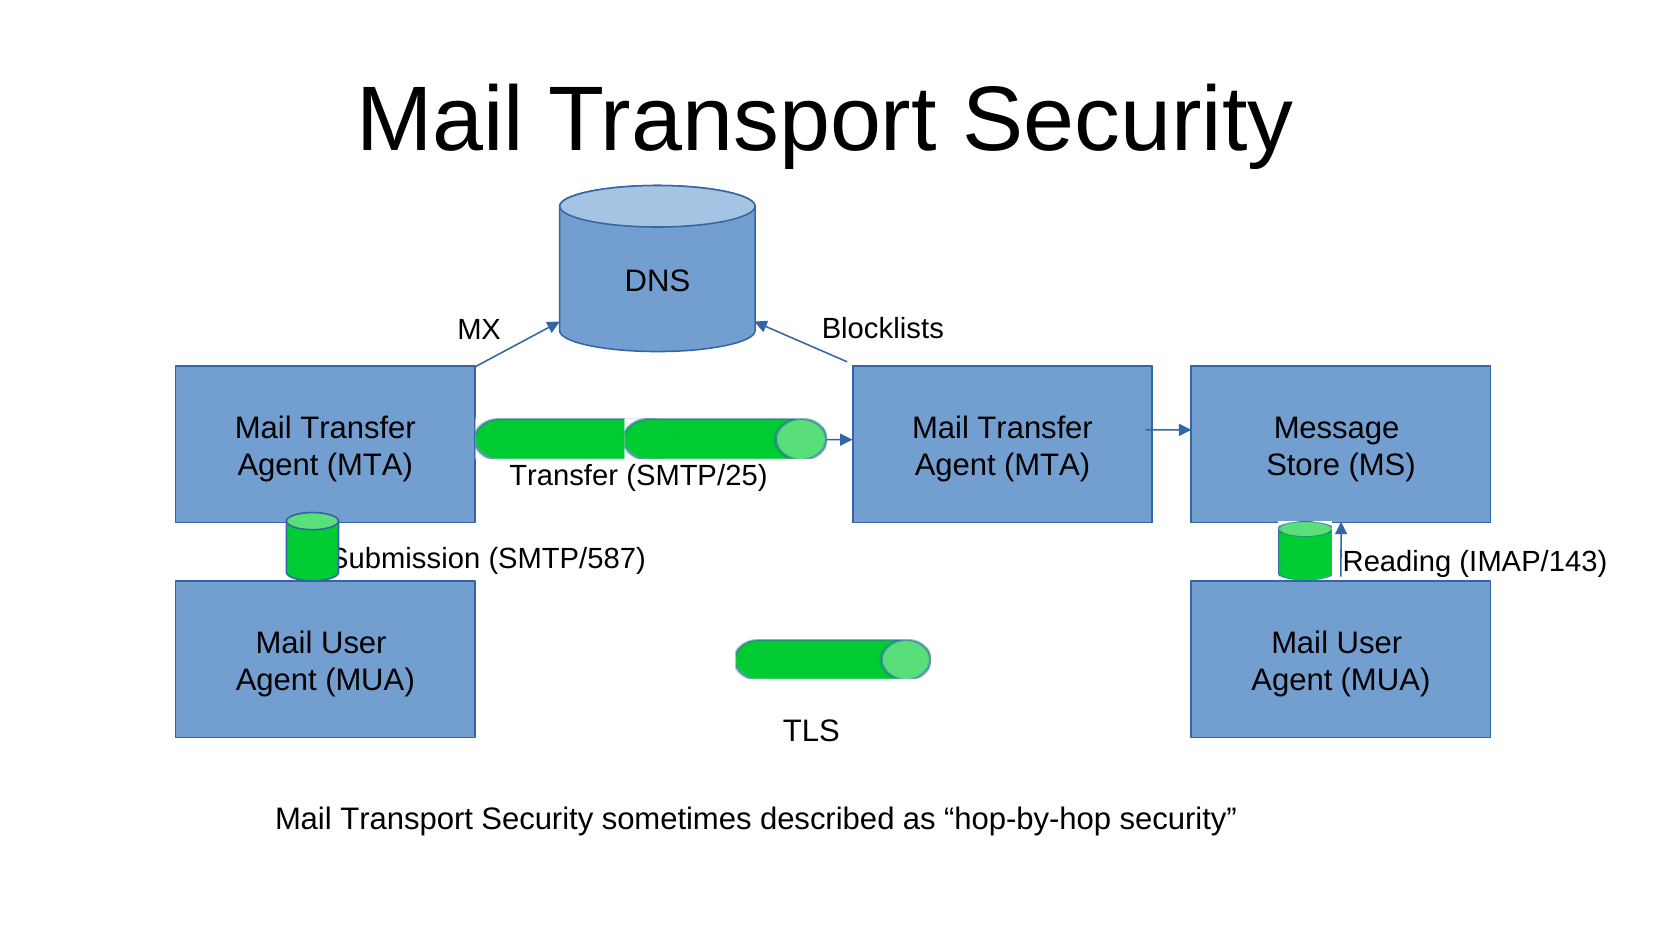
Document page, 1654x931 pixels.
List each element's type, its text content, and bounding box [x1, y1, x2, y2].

picture [735, 639, 931, 679]
text_box Message Store (MS) [1191, 366, 1491, 523]
text_box DNS [559, 207, 756, 352]
text_box TLS [768, 703, 877, 753]
text_box Mail Transport Security sometimes described as “hop-by-hop security” [260, 790, 1576, 841]
picture [475, 418, 827, 459]
text_box Mail User Agent (MUA) [175, 581, 476, 738]
text_box Mail Transfer Agent (MTA) [852, 366, 1153, 523]
text_box Blocklists [807, 302, 975, 344]
text_box Submission (SMTP/587) [339, 531, 697, 573]
title Mail Transport Security [82, 37, 1569, 191]
text_box [286, 523, 339, 581]
text_box Transfer (SMTP/25) [494, 459, 813, 491]
text_box Mail User Agent (MUA) [1191, 581, 1491, 738]
text_box Mail Transfer Agent (MTA) [175, 366, 476, 523]
picture [1278, 521, 1332, 580]
text_box Reading (IMAP/143) [1332, 534, 1653, 577]
text_box MX [442, 302, 538, 372]
